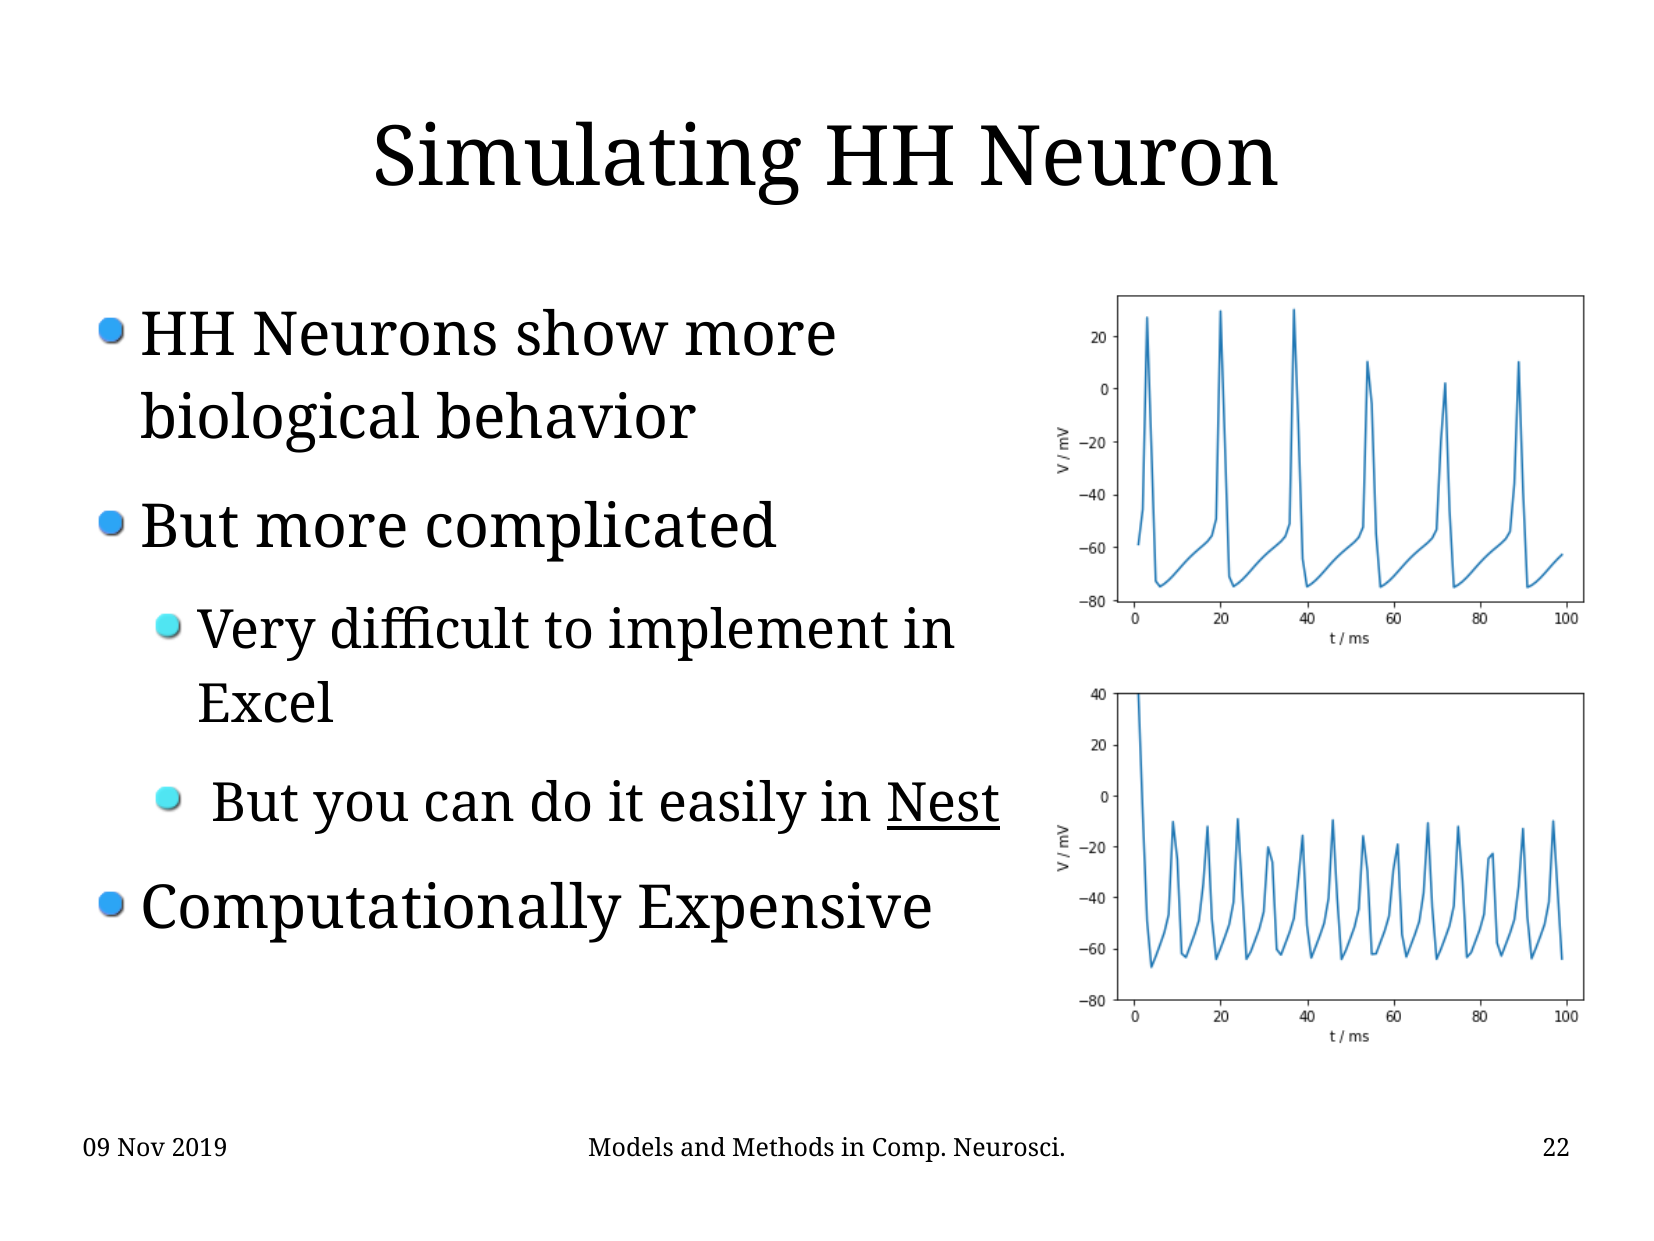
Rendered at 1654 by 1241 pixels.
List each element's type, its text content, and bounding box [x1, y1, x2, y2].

picture [1049, 679, 1593, 1053]
list HH Neurons show more biological behavior But more complicated Very difficult to implement in Excel But you can do it easily in Nest Computationally Expensive [82, 290, 1014, 1010]
title Simulating HH Neuron [82, 49, 1571, 257]
picture [1049, 287, 1593, 656]
